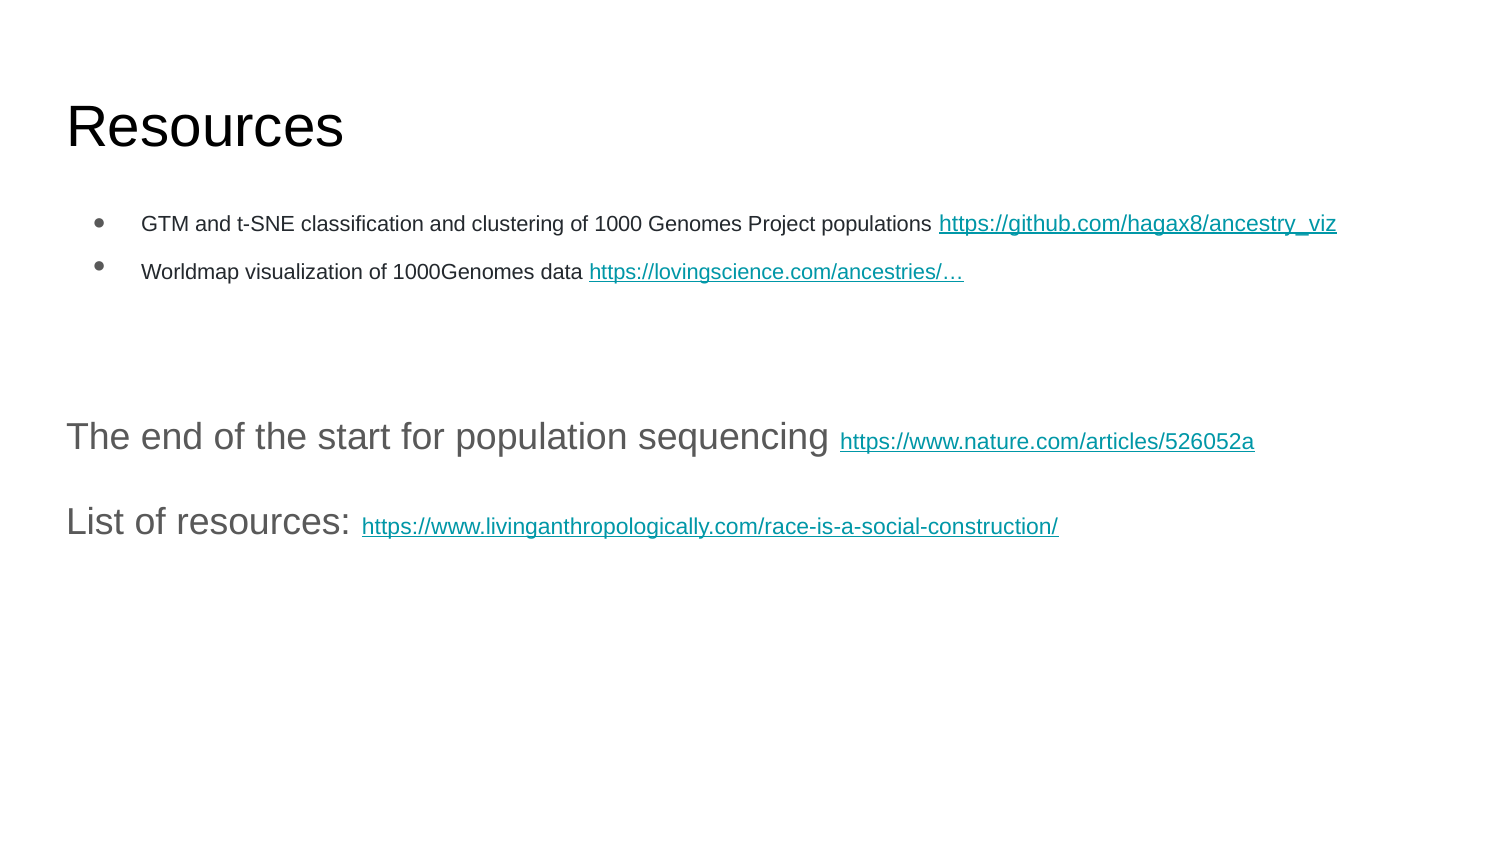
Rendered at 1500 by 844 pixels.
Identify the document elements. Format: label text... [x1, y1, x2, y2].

title Resources [51, 72, 1449, 167]
list GTM and t-SNE classification and clustering of 1000 Genomes Project populations https://github.com/hagax8/ancestry_viz Worldmap visualization of 1000Genomes data https://lovingscience.com/ancestries/… The end of the start for population sequencing https://www.nature.com/articles/526052a List of resources: https://www.livinganthropologically.com/race-is-a-social-construction/ [51, 189, 1449, 750]
